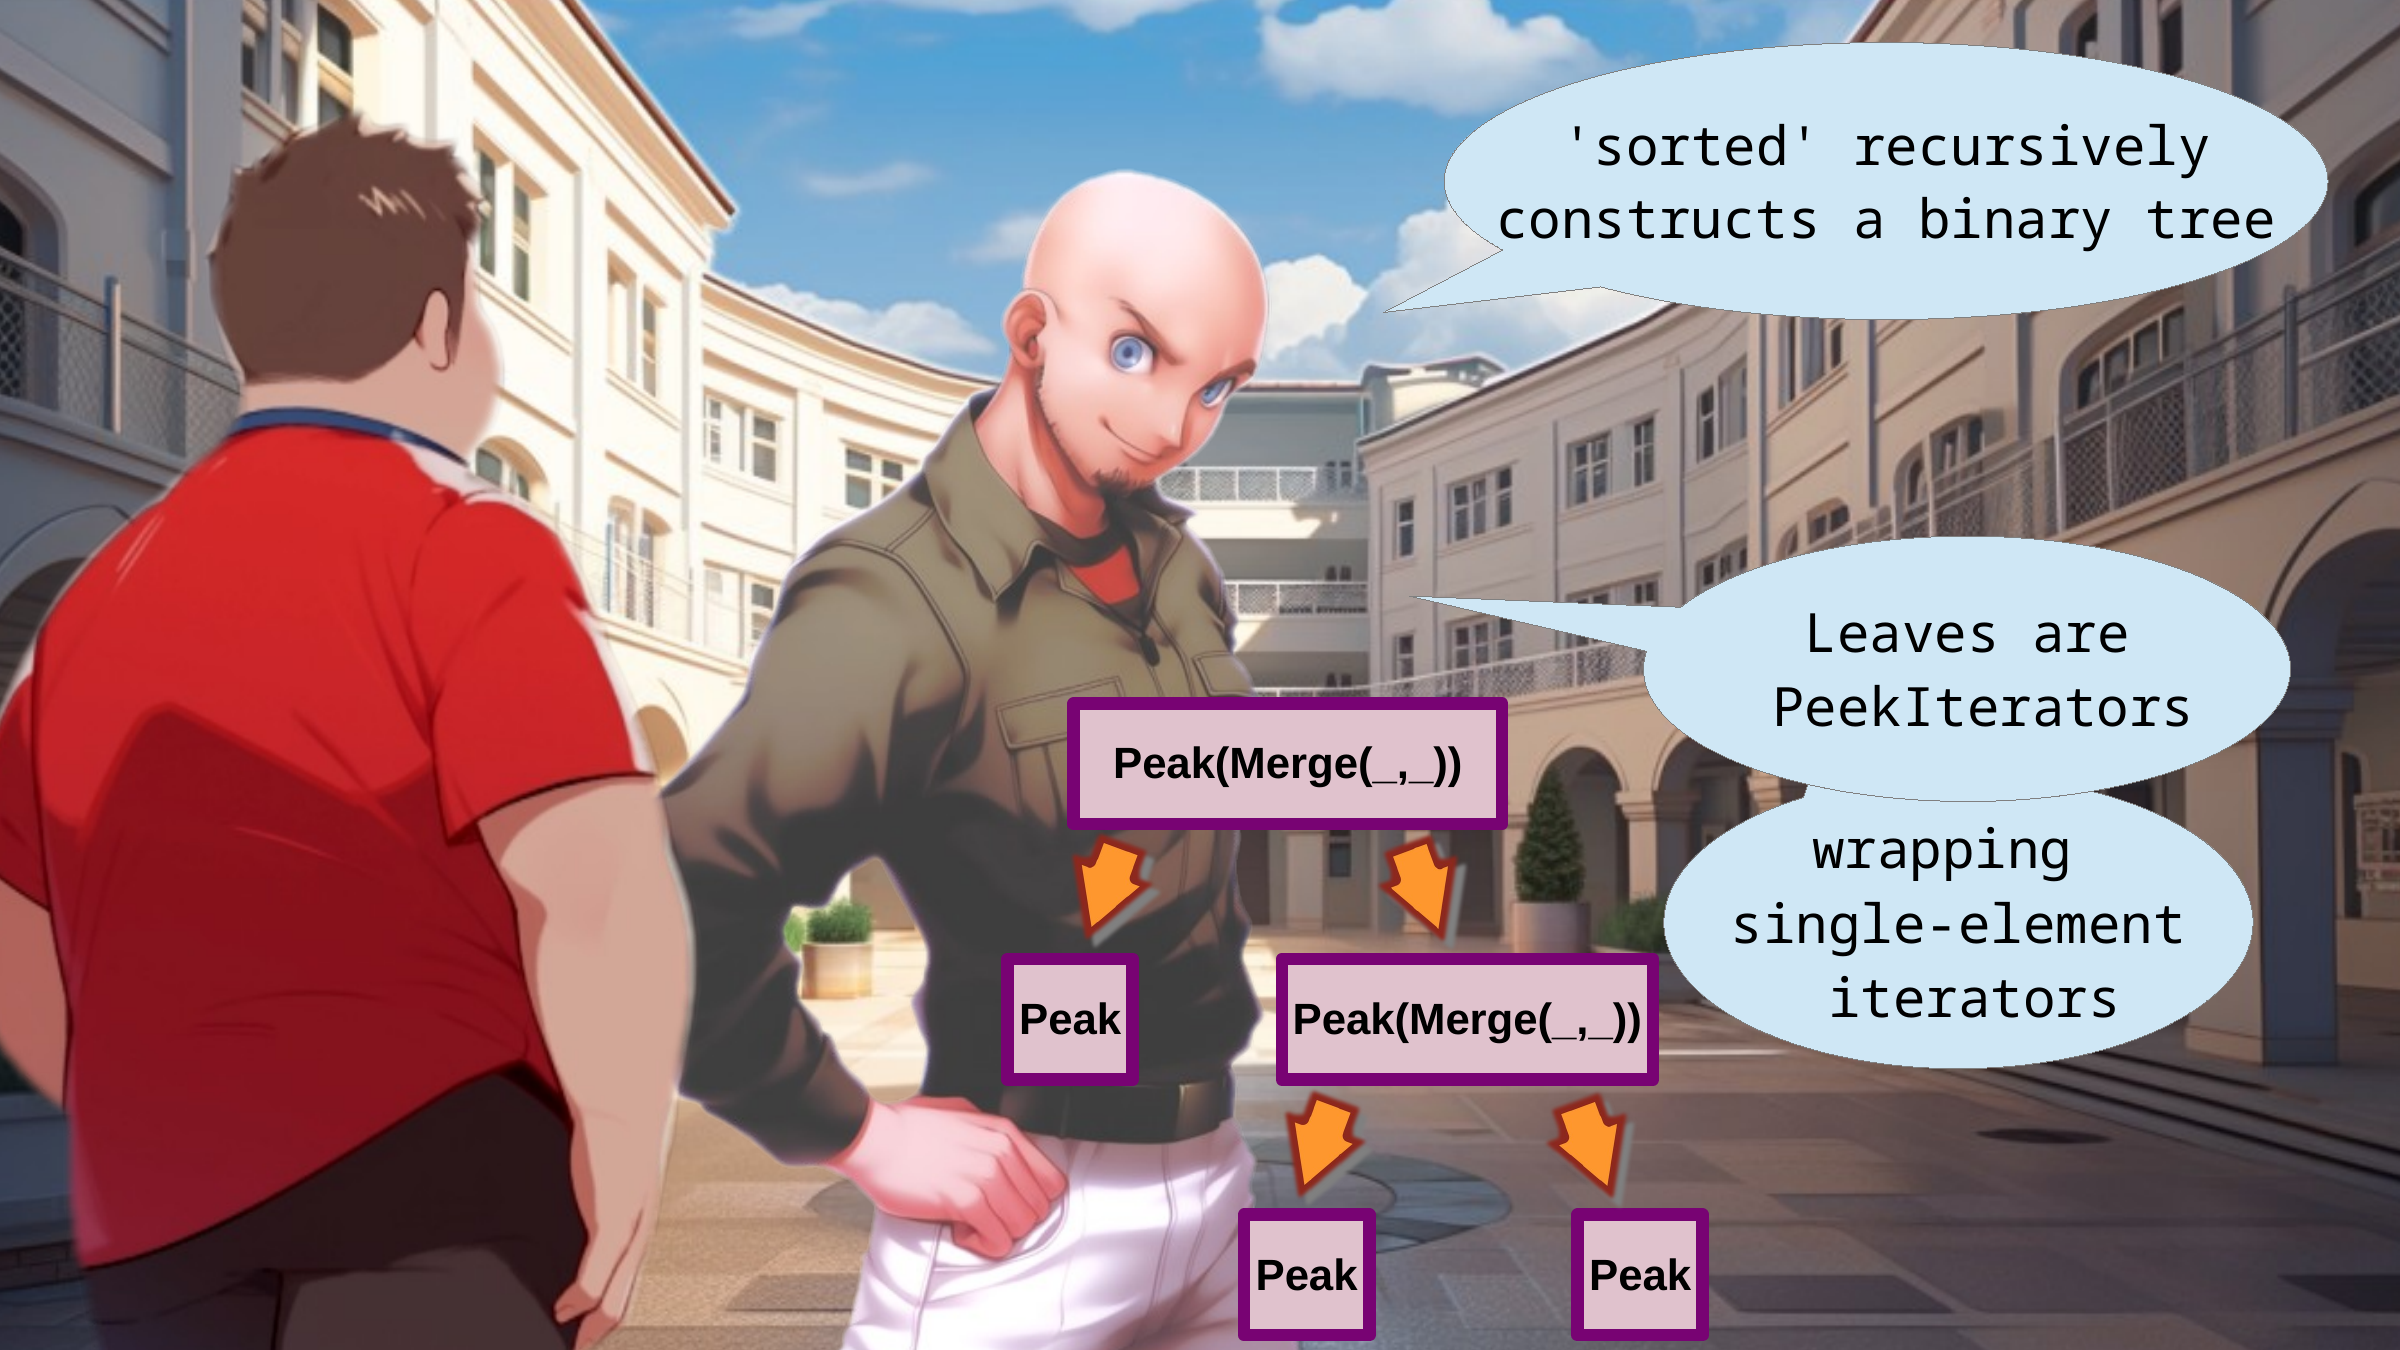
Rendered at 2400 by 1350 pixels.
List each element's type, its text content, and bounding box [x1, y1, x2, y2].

picture [0, 0, 2400, 1350]
text_box Leaves are PeekIterators [1409, 536, 2291, 802]
text_box [1562, 1103, 1616, 1183]
text_box wrapping single-element iterators [1663, 785, 2254, 1069]
text_box Peak [1577, 1214, 1703, 1336]
text_box Peak(Merge(_,_)) [1073, 703, 1503, 825]
text_box [1082, 844, 1137, 924]
text_box Peak [1007, 959, 1133, 1080]
text_box Peak(Merge(_,_)) [1281, 959, 1653, 1080]
text_box Peak [1244, 1214, 1370, 1336]
text_box [1394, 845, 1447, 926]
text_box [1295, 1102, 1349, 1182]
text_box 'sorted' recursively constructs a binary tree [1383, 42, 2329, 320]
